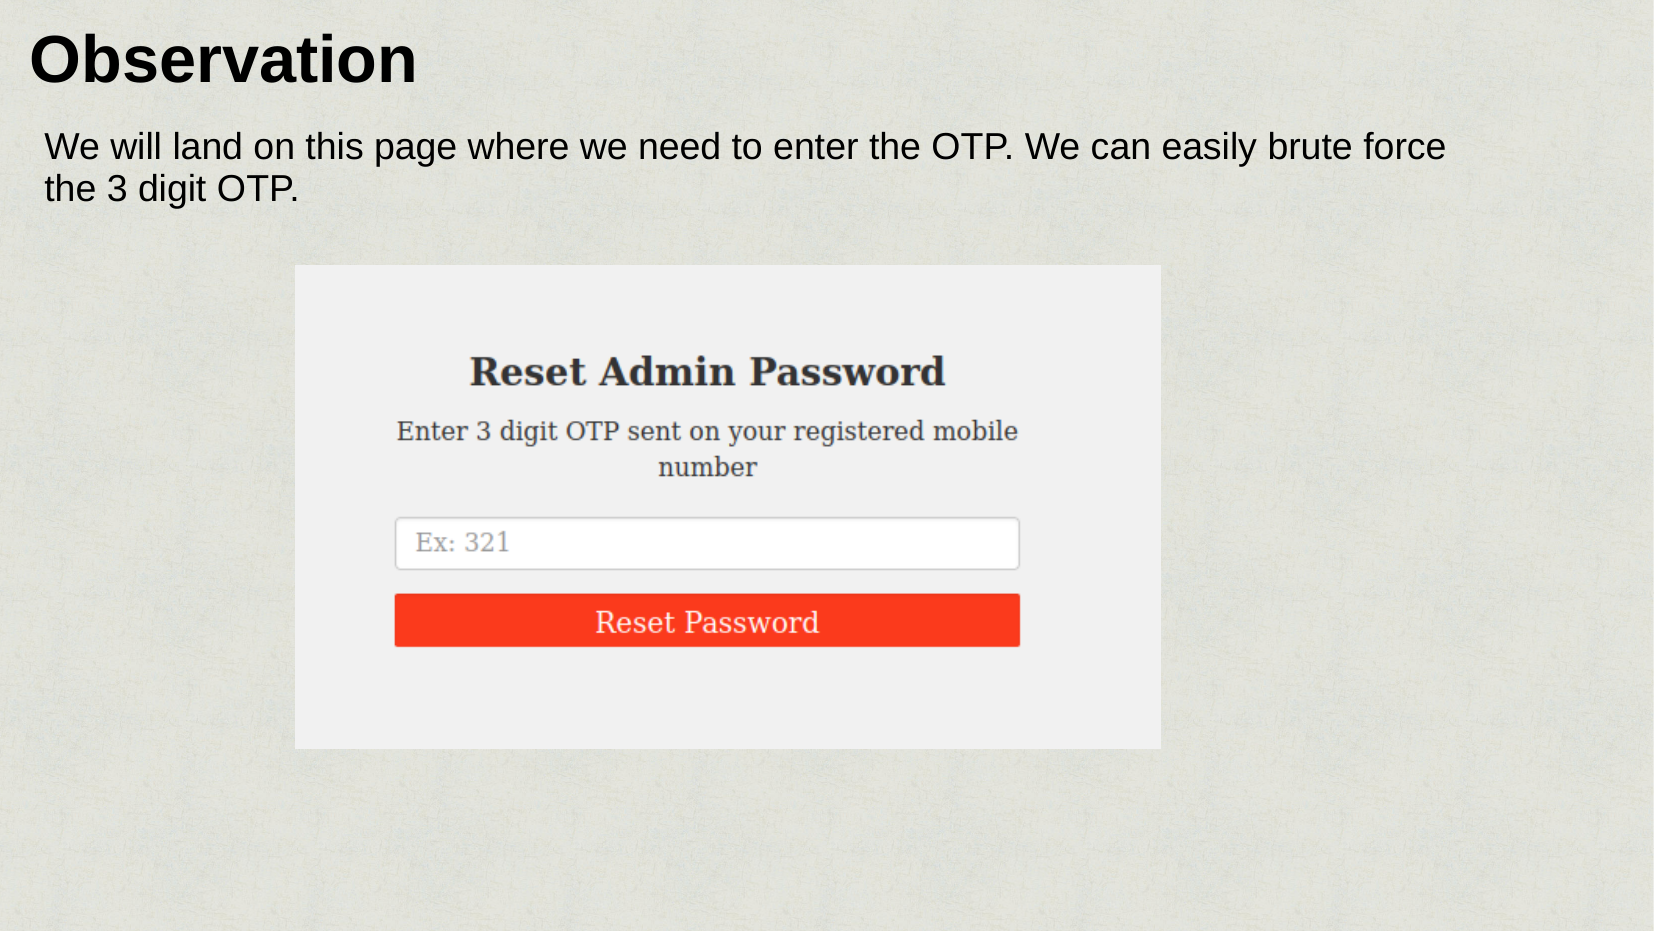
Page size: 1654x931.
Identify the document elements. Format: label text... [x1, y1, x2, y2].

title Observation [29, 0, 1518, 119]
picture [0, 0, 1654, 931]
text_box We will land on this page where we need to enter the OTP. We can easily brute force the 3 digit OTP. [29, 118, 1506, 217]
